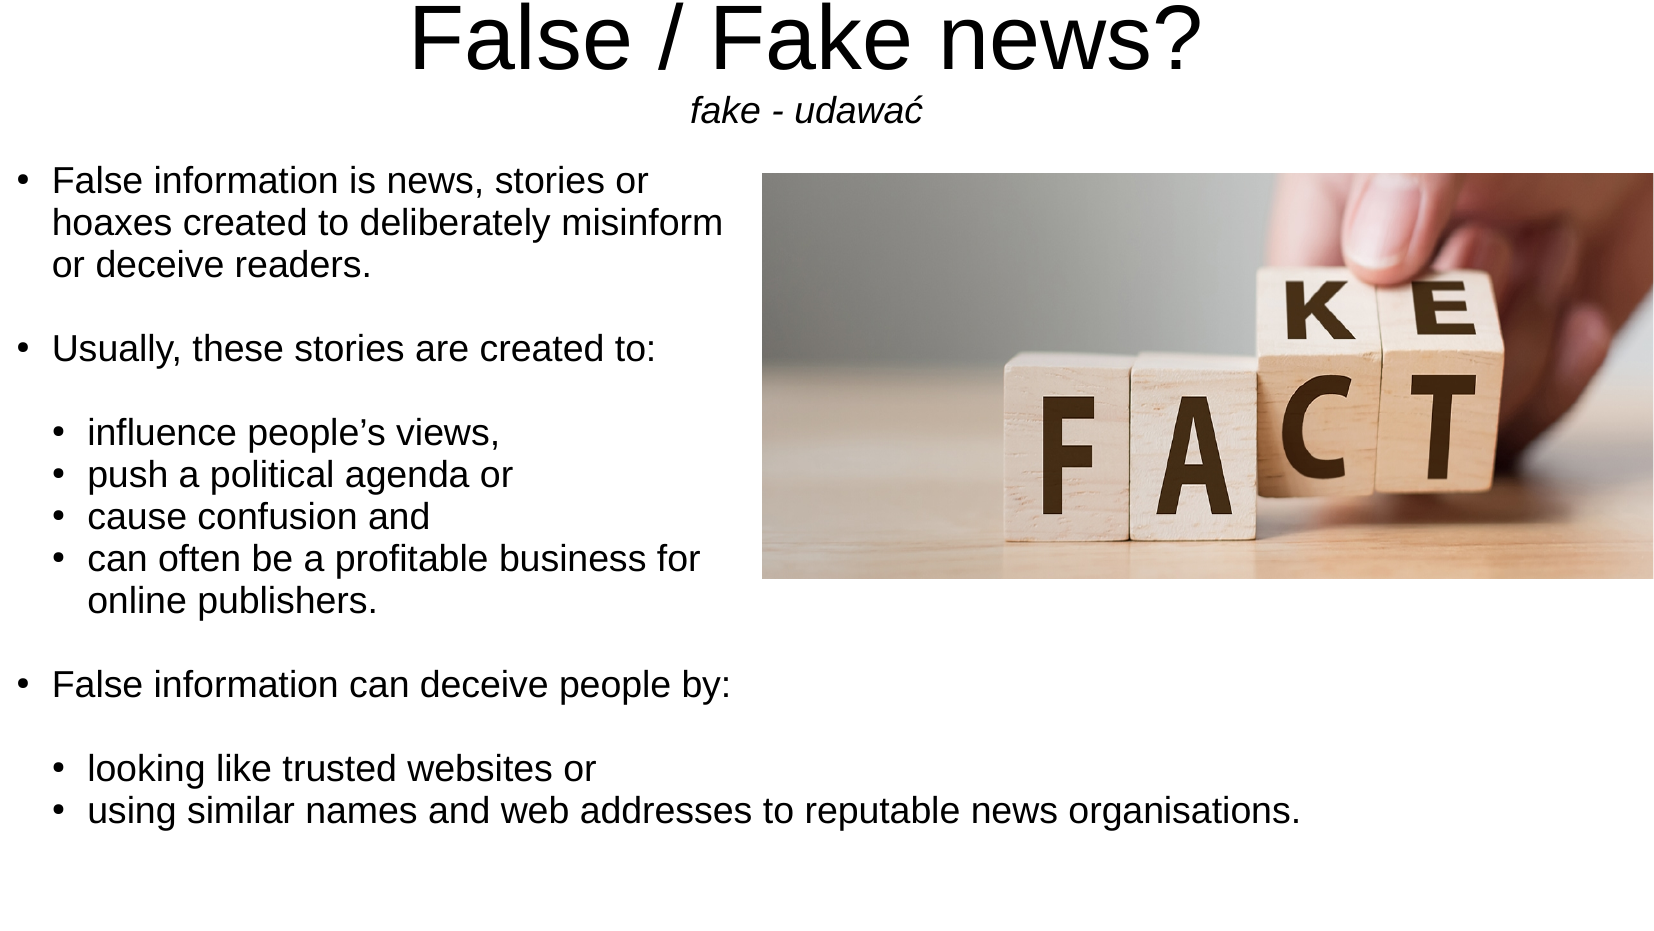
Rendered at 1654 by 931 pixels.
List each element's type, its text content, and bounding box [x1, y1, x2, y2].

picture [1644, 173, 1654, 579]
title False / Fake news? fake - udawać [62, 0, 1551, 137]
text_box False information is news, stories or hoaxes created to deliberately misinform or deceive readers. Usually, these stories are created to: influence people’s views, push a political agenda or cause confusion and can often be a profitable business for online publishers. False information can deceive people by: looking like trusted websites or using similar names and web addresses to reputable news organisations. [1, 152, 1644, 862]
